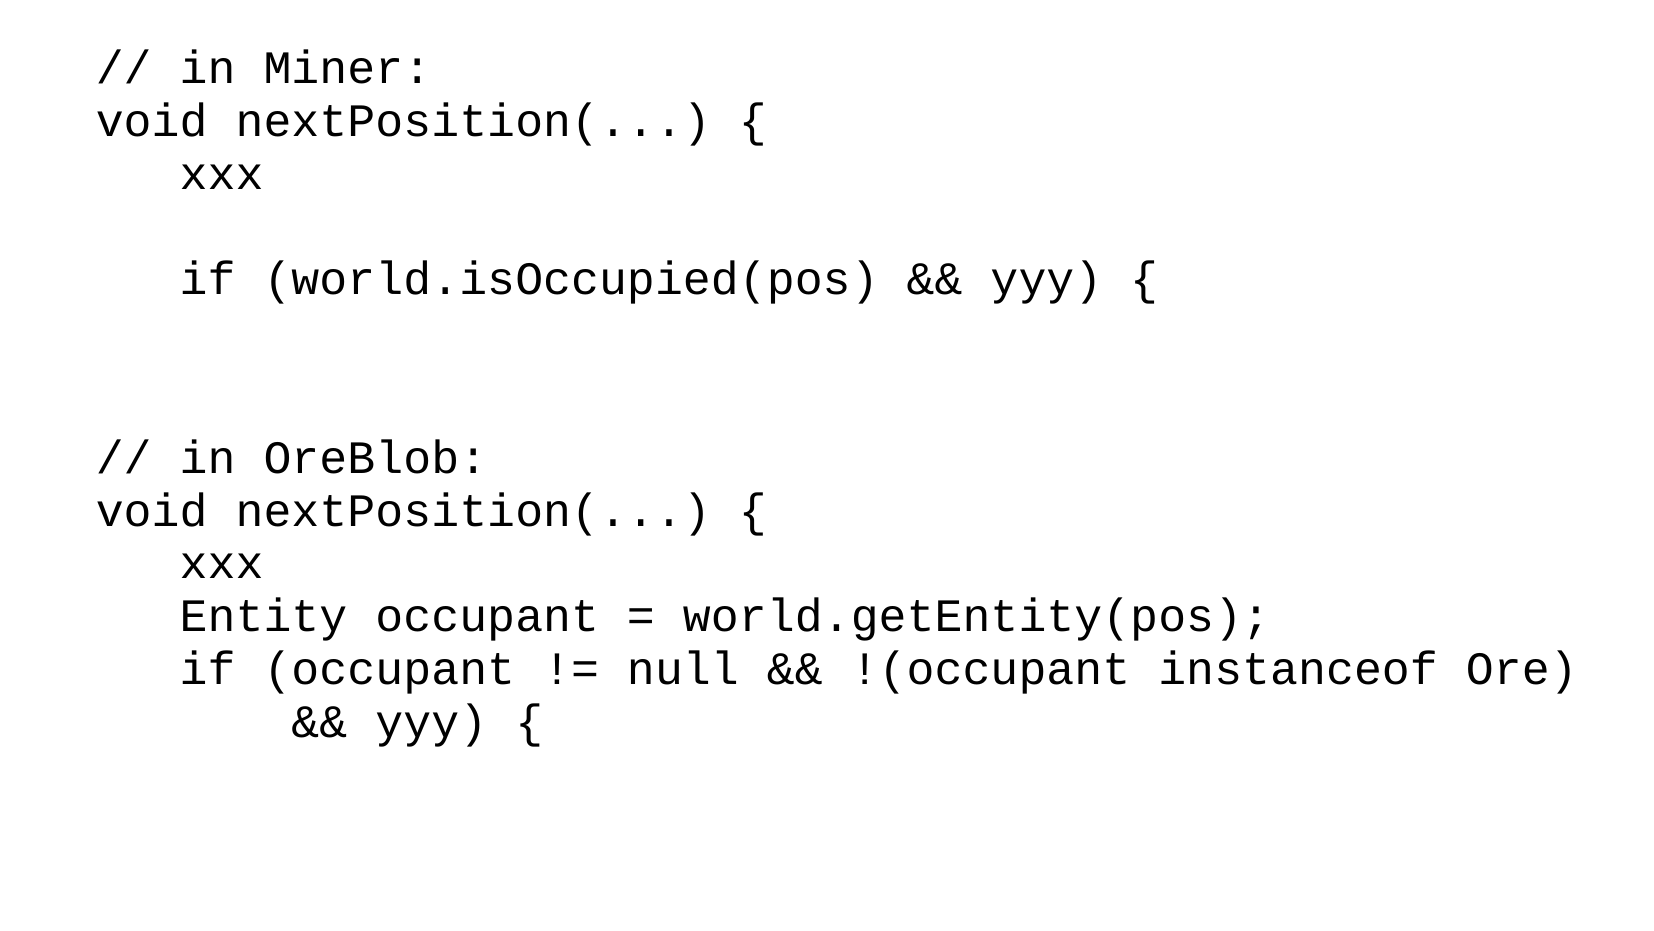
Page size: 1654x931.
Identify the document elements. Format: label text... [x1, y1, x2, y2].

list // in Miner: void nextPosition(...) { xxx if (world.isOccupied(pos) && yyy) { // in OreBlob: void nextPosition(...) { xxx Entity occupant = world.getEntity(pos); if (occupant != null && !(occupant instanceof Ore) && yyy) { [30, 45, 1591, 826]
